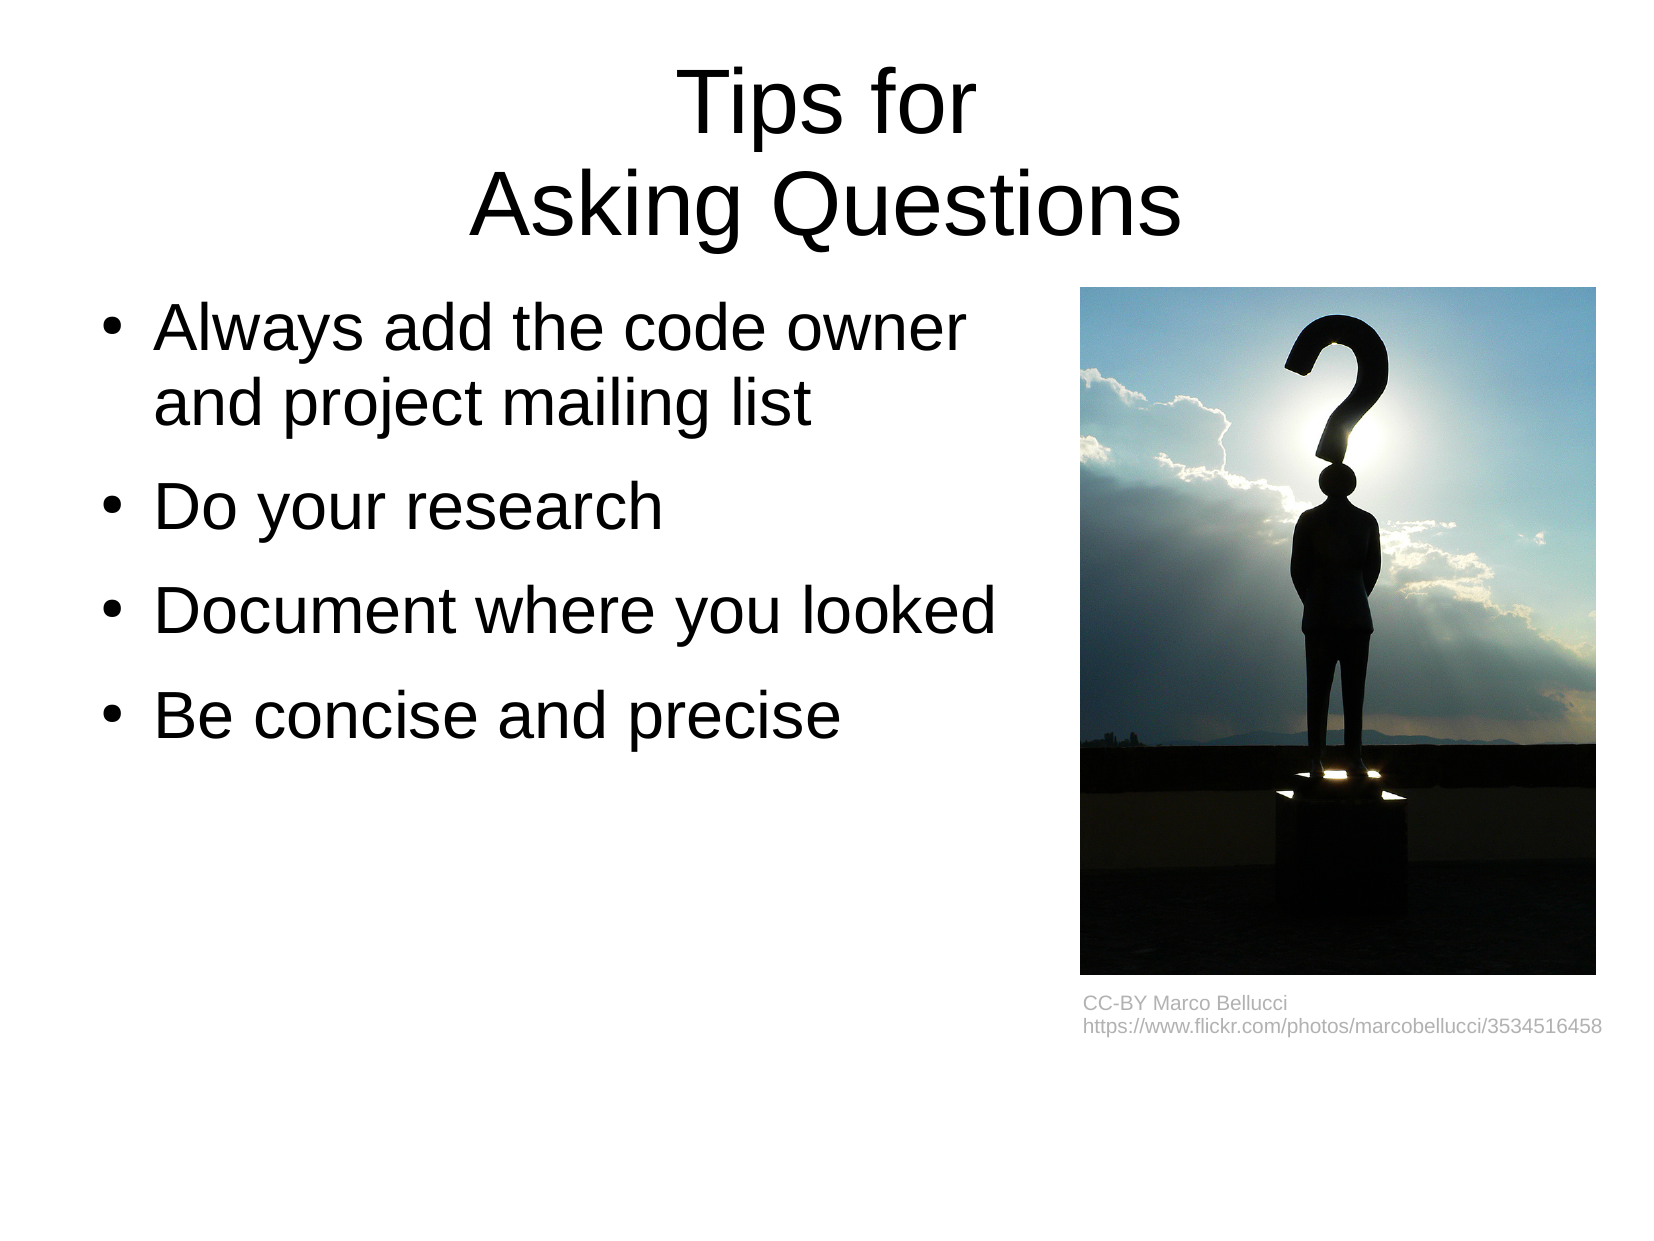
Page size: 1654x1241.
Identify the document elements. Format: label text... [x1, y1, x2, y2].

picture [1080, 287, 1596, 976]
list Always add the code owner and project mailing list Do your research Document where you looked Be concise and precise [82, 290, 1051, 1010]
text_box CC-BY Marco Bellucci https://www.flickr.com/photos/marcobellucci/3534516458 [1068, 984, 1618, 1046]
title Tips for Asking Questions [82, 49, 1571, 257]
